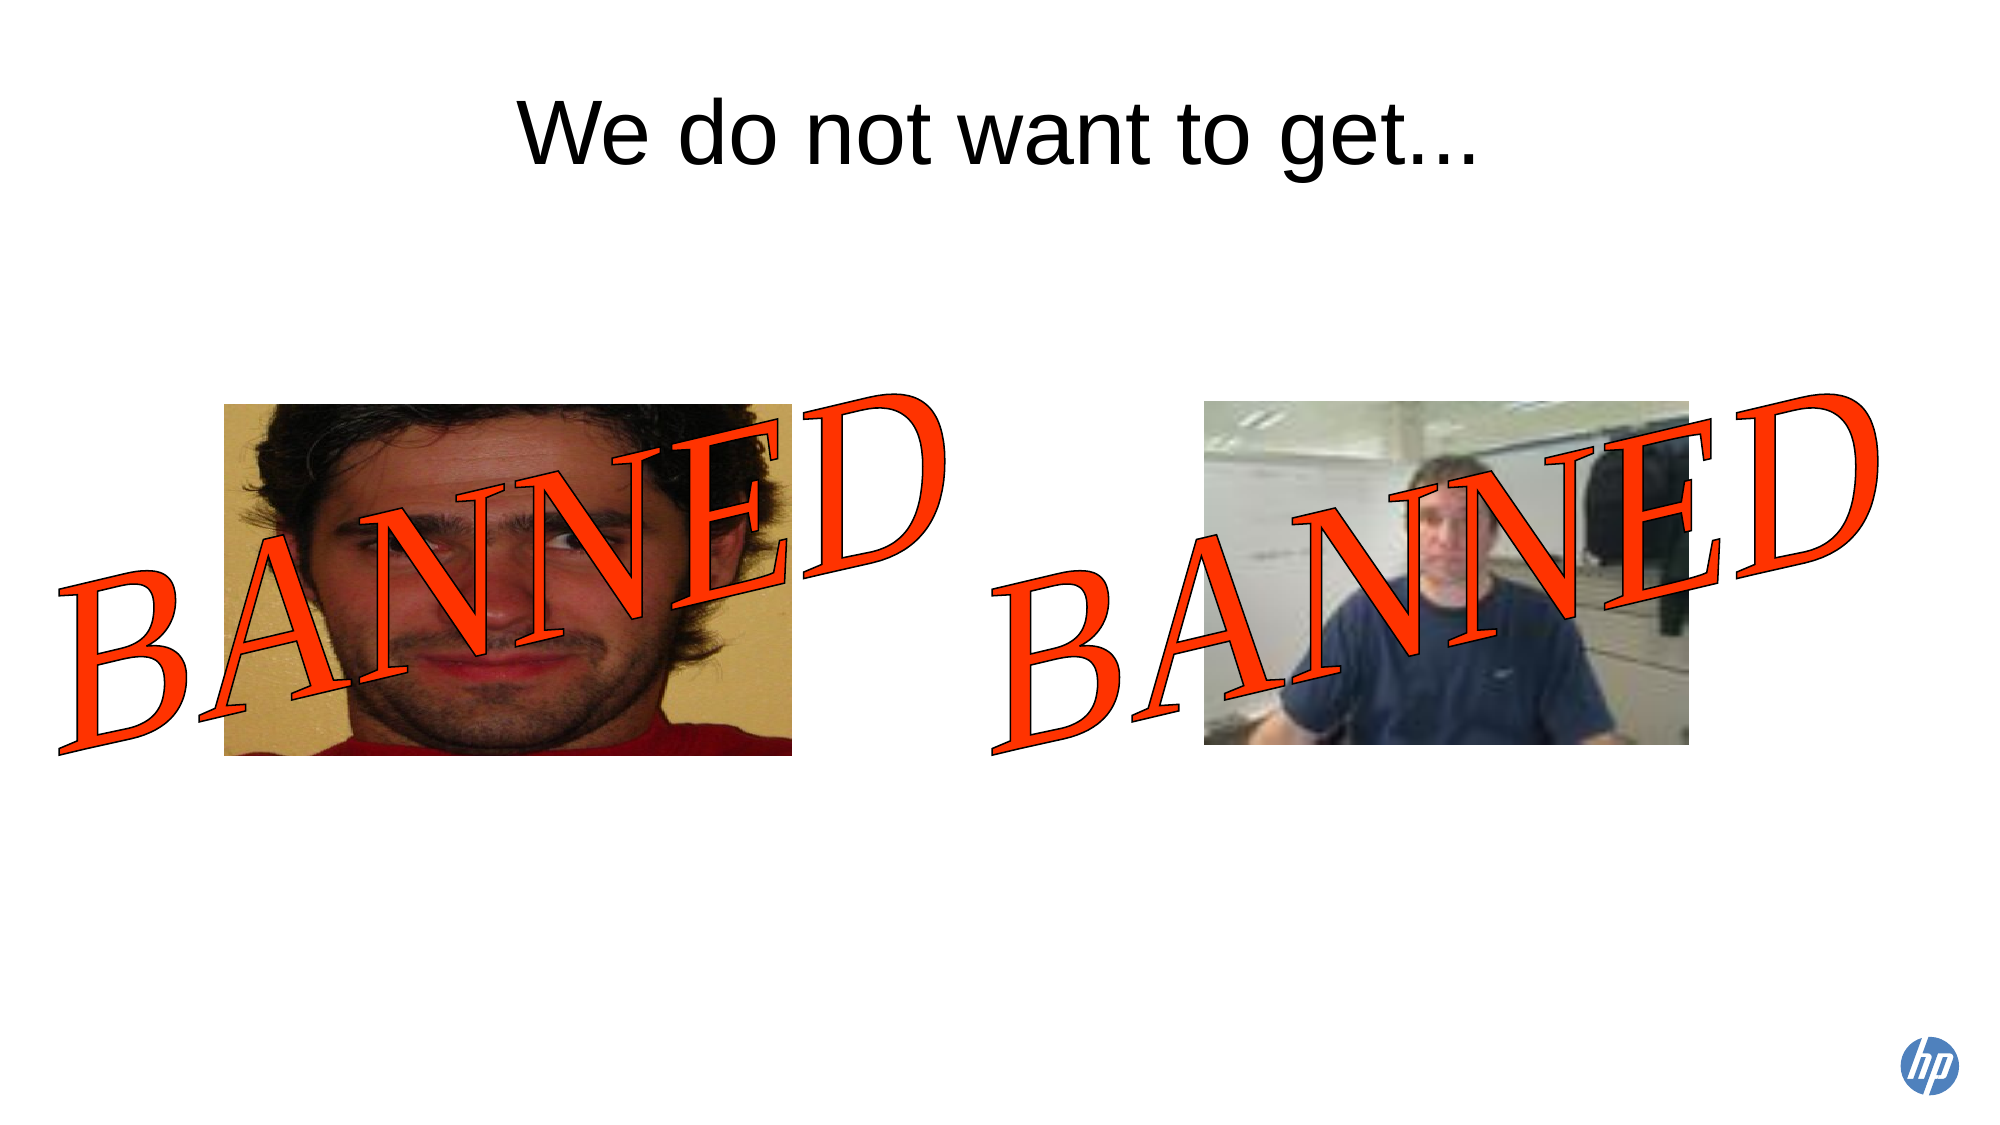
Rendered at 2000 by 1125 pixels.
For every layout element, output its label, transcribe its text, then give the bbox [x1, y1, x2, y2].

text_box BANNED [671, 418, 787, 610]
text_box BANNED [359, 483, 505, 684]
text_box BANNED [803, 394, 945, 579]
text_box BANNED [1132, 534, 1285, 722]
text_box BANNED [1448, 446, 1594, 647]
picture [245, 559, 292, 641]
picture [1204, 567, 1225, 635]
text_box BANNED [992, 570, 1120, 756]
text_box BANNED [515, 446, 661, 647]
title We do not want to get... [0, 4, 2000, 260]
text_box BANNED [1736, 394, 1878, 579]
picture [224, 404, 792, 756]
text_box BANNED [1292, 483, 1438, 684]
picture [1644, 436, 1689, 510]
text_box BANNED [1604, 418, 1720, 610]
text_box BANNED [59, 570, 187, 756]
picture [1204, 401, 1689, 745]
picture [1644, 514, 1689, 589]
text_box BANNED [199, 534, 352, 722]
